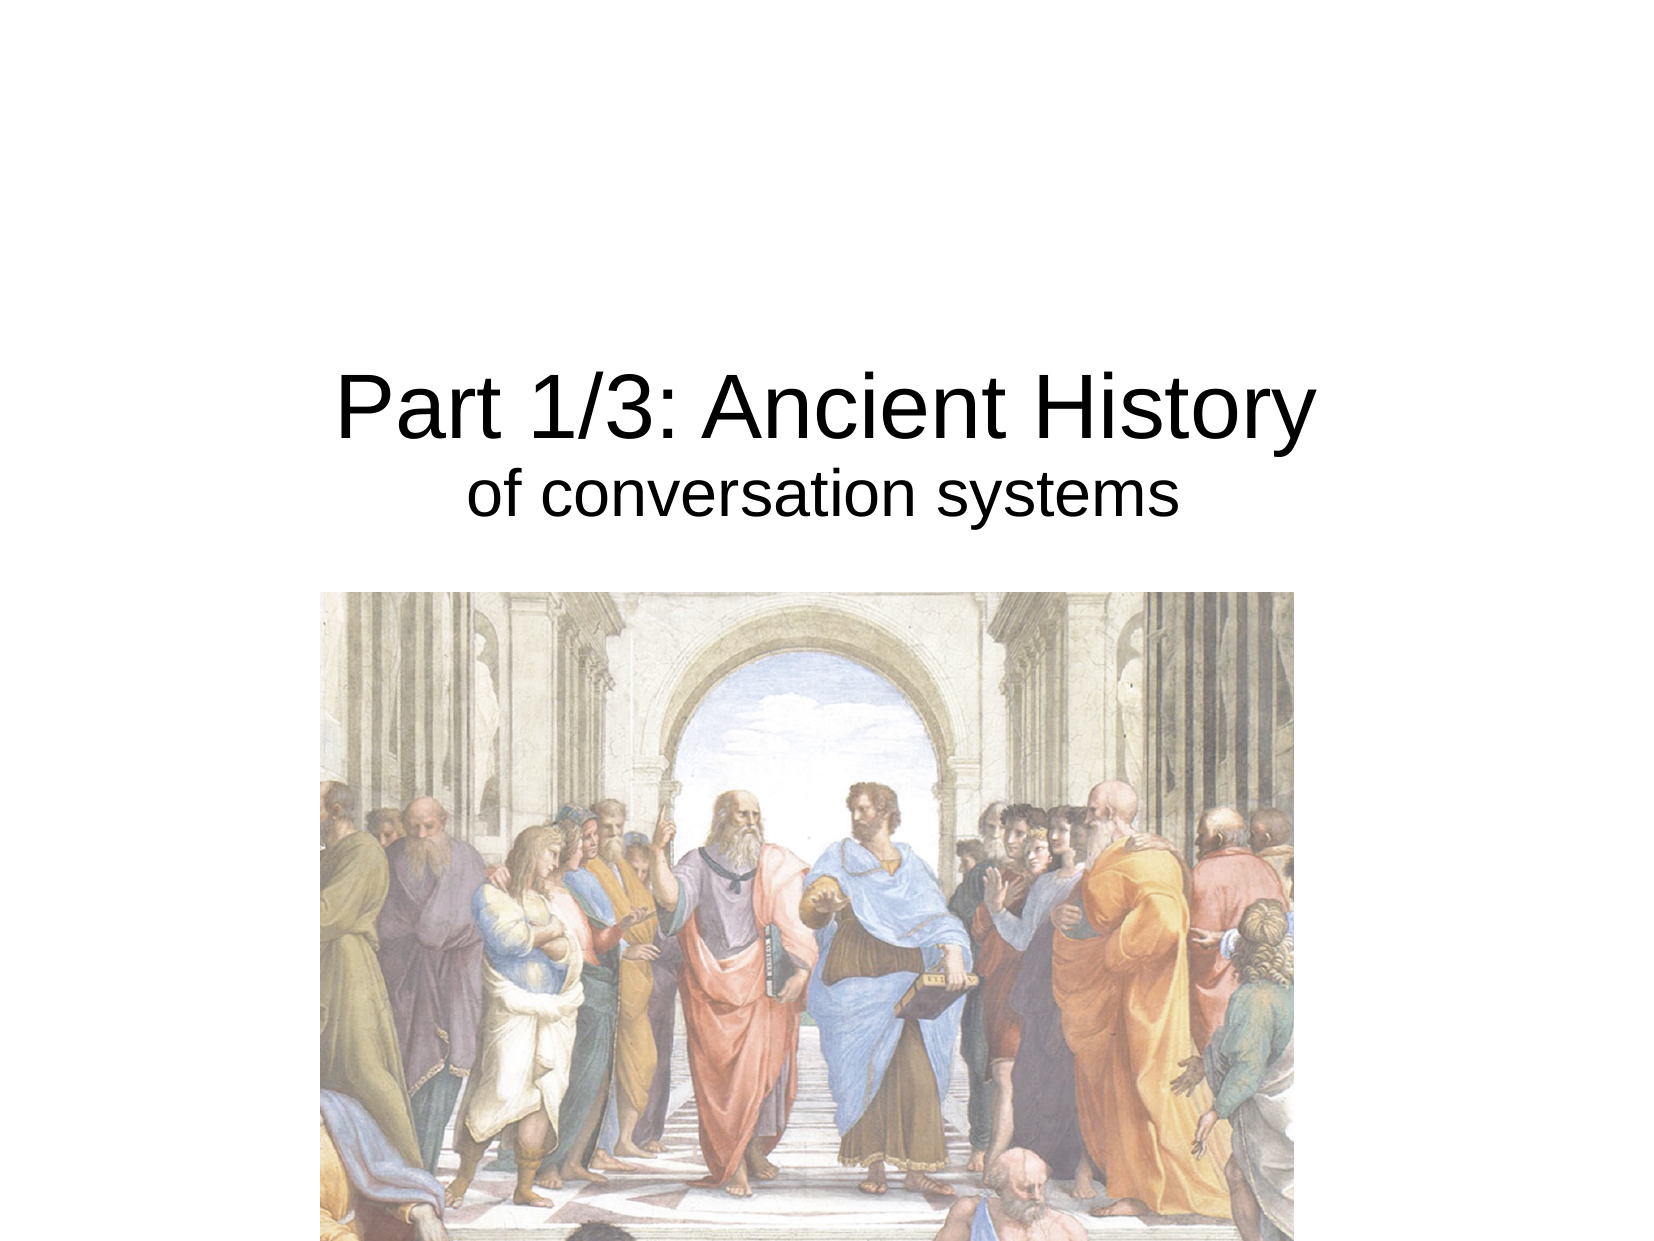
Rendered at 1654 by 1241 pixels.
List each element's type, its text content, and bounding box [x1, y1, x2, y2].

title Part 1/3: Ancient History [82, 303, 1571, 511]
picture [320, 592, 1294, 1241]
text_box of conversation systems [415, 448, 1233, 592]
